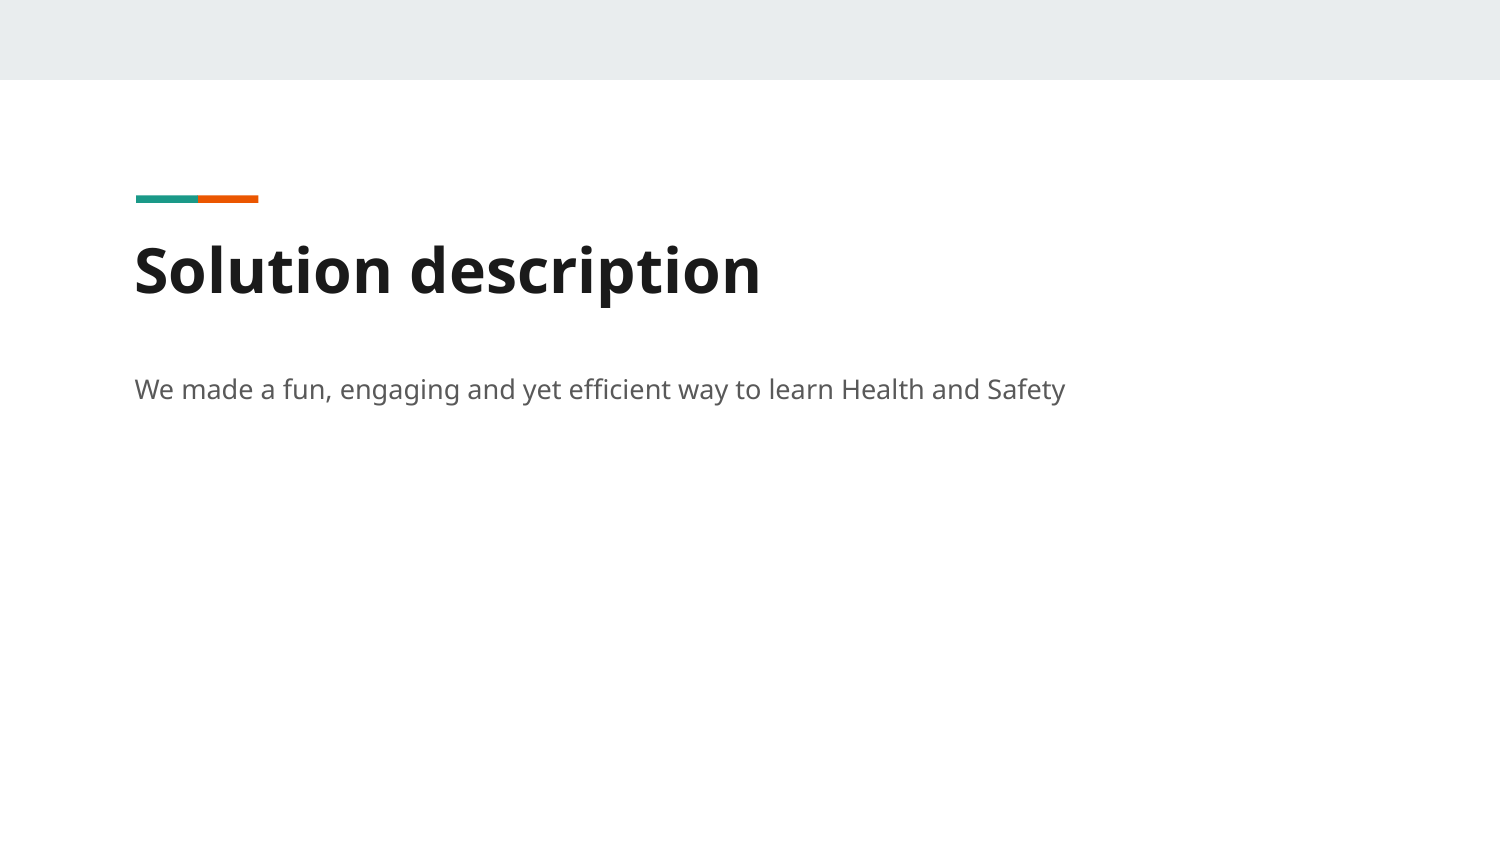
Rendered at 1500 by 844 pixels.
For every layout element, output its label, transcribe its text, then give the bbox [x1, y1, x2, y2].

title Solution description [119, 216, 1381, 305]
list We made a fun, engaging and yet efficient way to learn Health and Safety [119, 341, 1381, 712]
